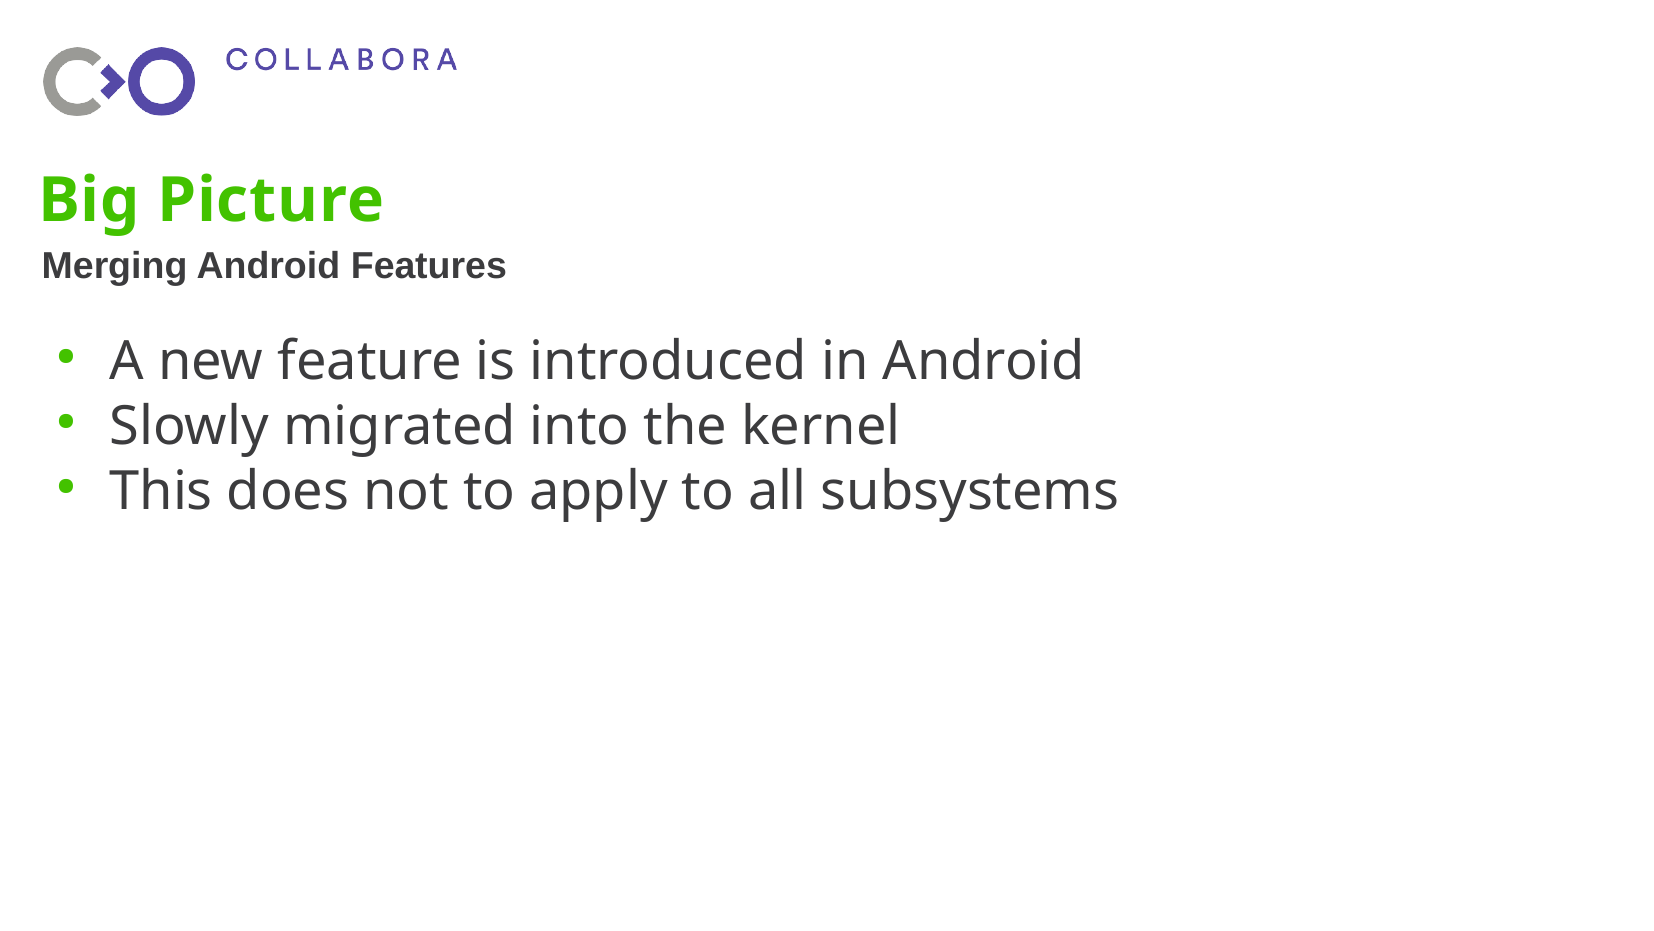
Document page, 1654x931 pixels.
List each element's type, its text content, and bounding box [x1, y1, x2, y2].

list A new feature is introduced in Android Slowly migrated into the kernel This does not to apply to all subsystems [38, 325, 1614, 581]
picture [43, 47, 457, 116]
text_box Merging Android Features [41, 240, 1614, 290]
title Big Picture [38, 159, 1614, 216]
